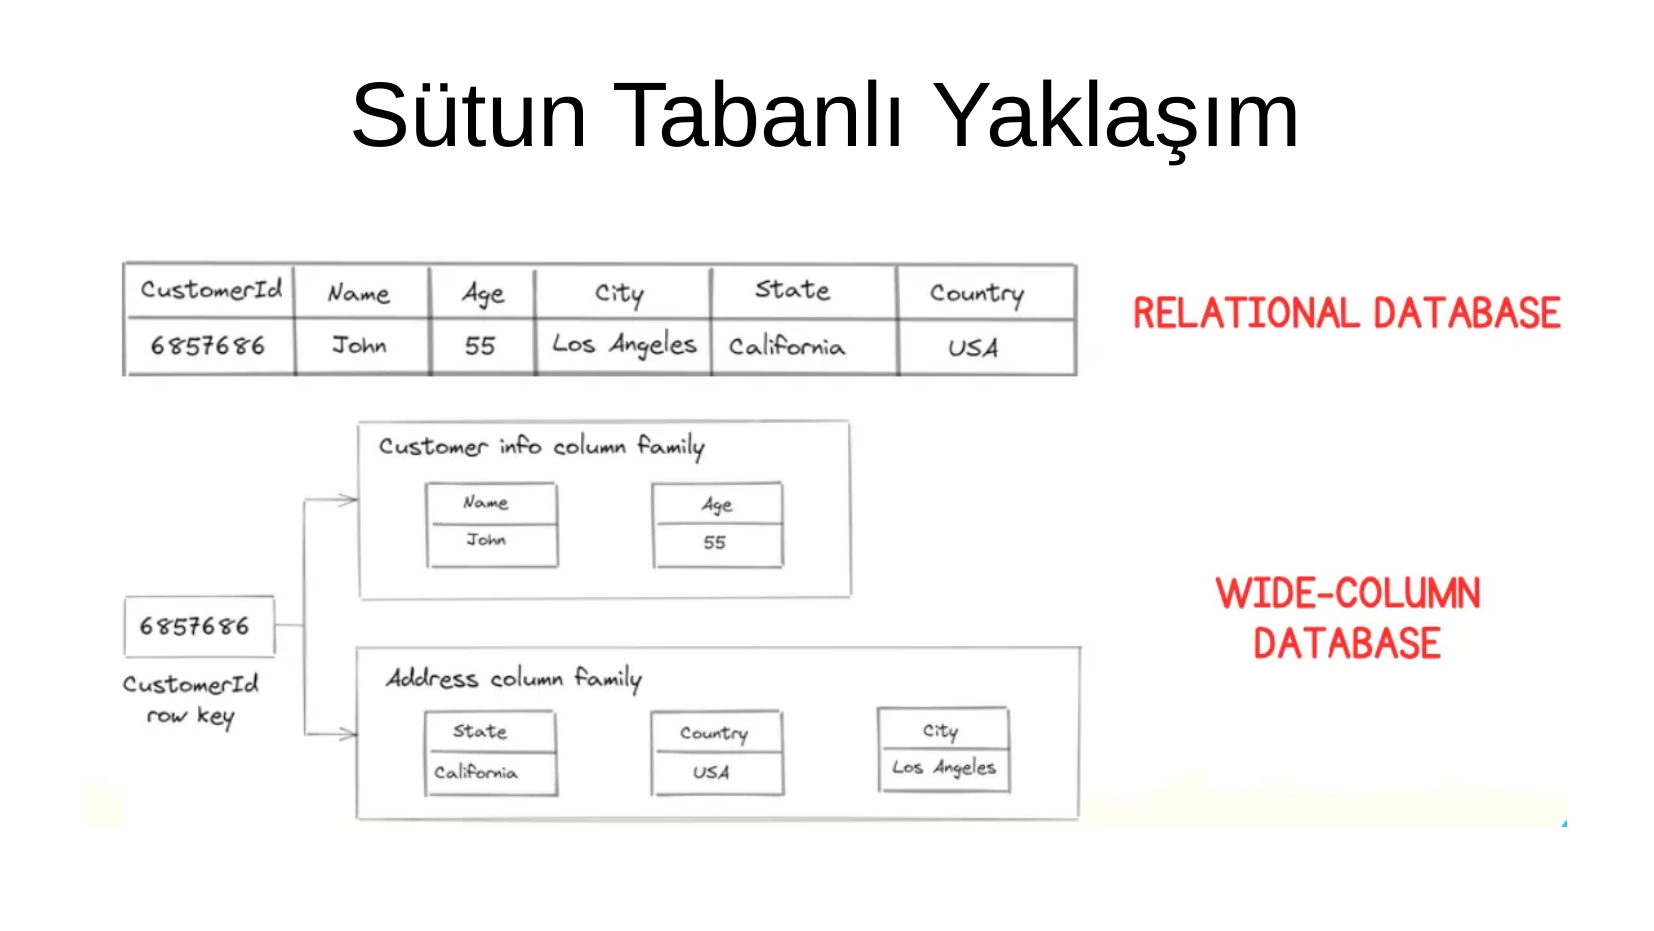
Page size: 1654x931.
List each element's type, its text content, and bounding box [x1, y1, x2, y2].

title Sütun Tabanlı Yaklaşım [82, 37, 1571, 193]
picture [86, 241, 1567, 827]
